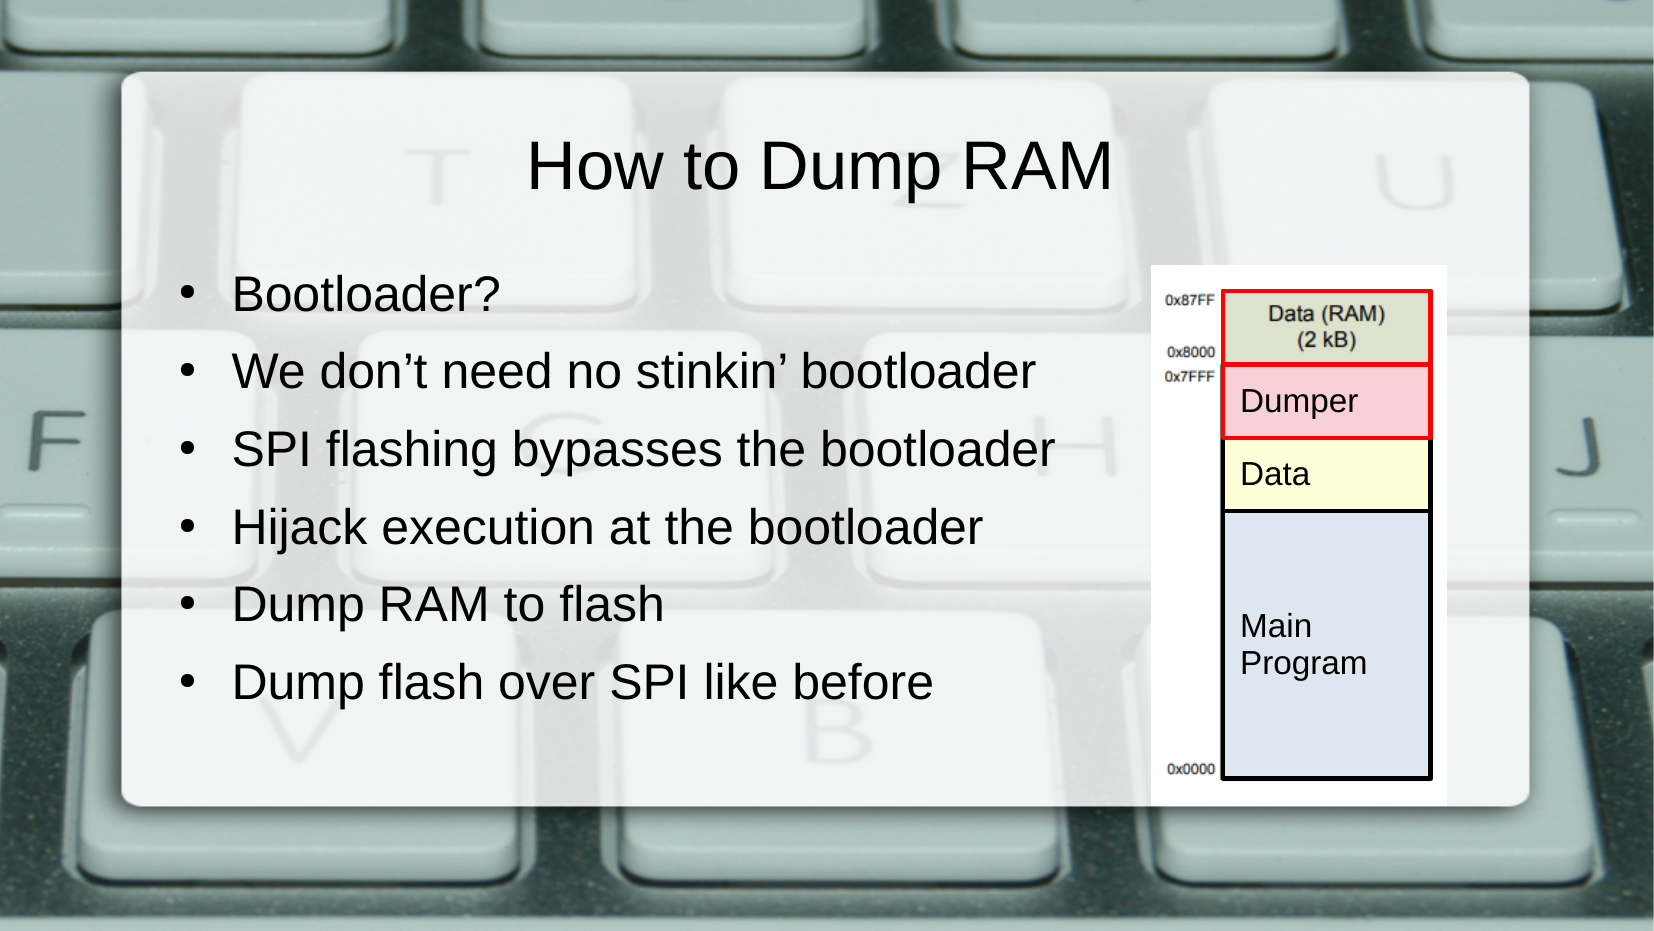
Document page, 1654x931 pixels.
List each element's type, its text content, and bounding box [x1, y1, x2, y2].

text_box [826, 351, 857, 422]
text_box Dumper [1225, 367, 1428, 436]
text_box Main Program [1223, 511, 1431, 779]
picture [0, 0, 1654, 931]
list Bootloader? We don’t need no stinkin’ bootloader SPI flashing bypasses the bootloader Hijack execution at the bootloader Dump RAM to flash Dump flash over SPI like before [147, 265, 1093, 806]
text_box Data [1223, 440, 1431, 511]
title How to Dump RAM [135, 88, 1506, 244]
